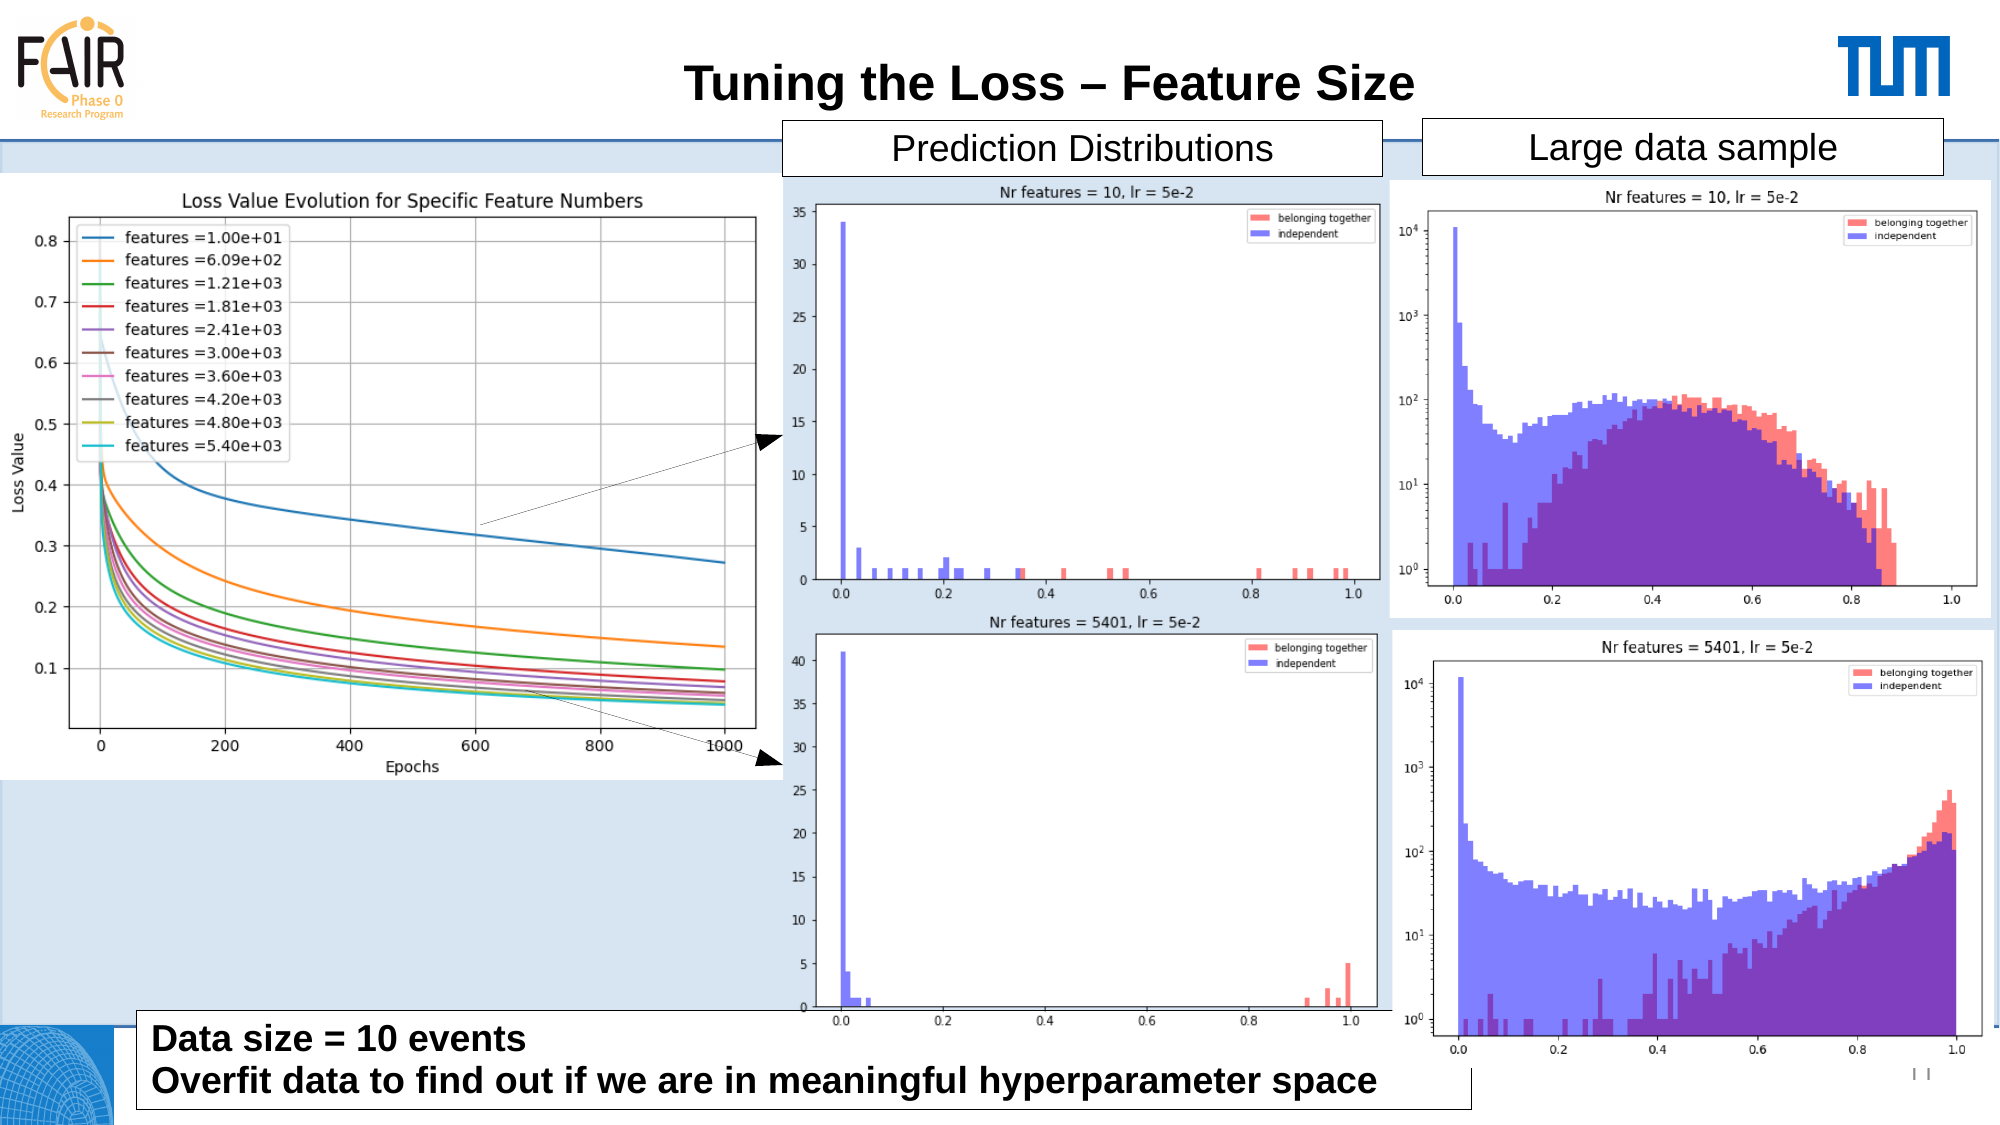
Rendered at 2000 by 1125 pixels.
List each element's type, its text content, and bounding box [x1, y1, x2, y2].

text_box Tuning the Loss – Feature Size [330, 48, 1771, 119]
picture [0, 173, 1384, 1036]
text_box Prediction Distributions [782, 120, 1383, 177]
picture [1838, 36, 1950, 96]
picture [15, 15, 142, 120]
text_box Large data sample [1422, 118, 1944, 176]
text_box Data size = 10 events Overfit data to find out if we are in meaningful hyperparameter space [136, 1010, 1392, 1110]
picture [0, 1025, 114, 1125]
picture [1389, 179, 2000, 1110]
